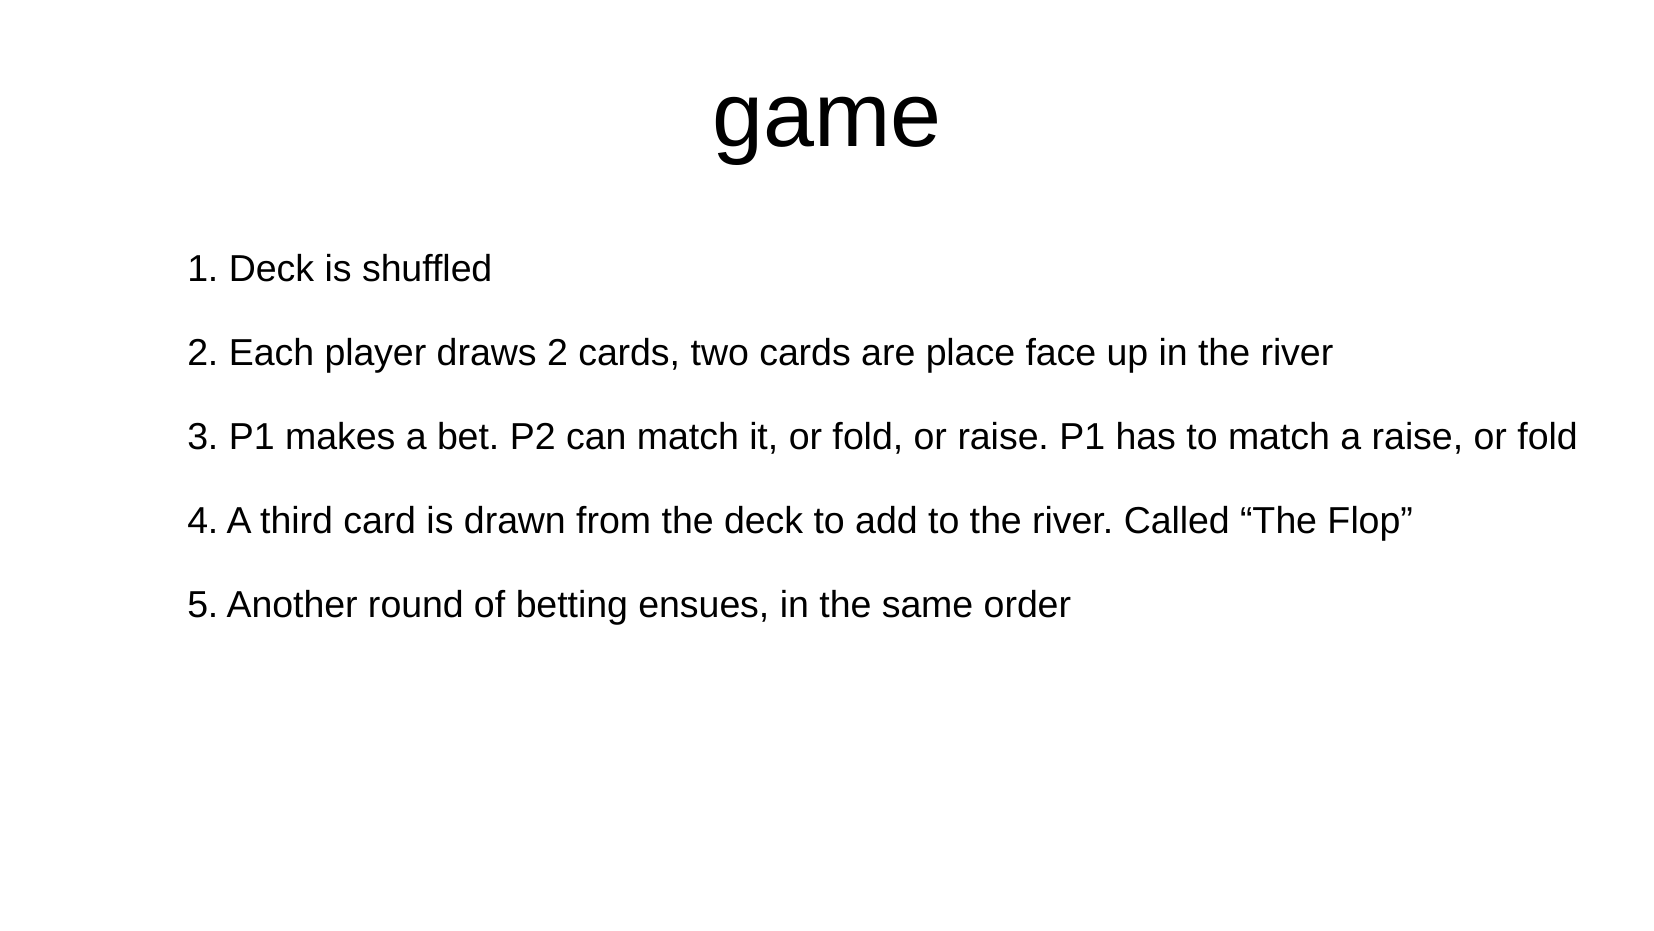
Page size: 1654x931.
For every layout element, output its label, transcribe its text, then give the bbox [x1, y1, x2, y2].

title game [82, 37, 1571, 193]
text_box 1. Deck is shuffled 2. Each player draws 2 cards, two cards are place face up in the river 3. P1 makes a bet. P2 can match it, or fold, or raise. P1 has to match a raise, or fold 4. A third card is drawn from the deck to add to the river. Called “The Flop” 5. Another round of betting ensues, in the same order [172, 240, 1594, 801]
